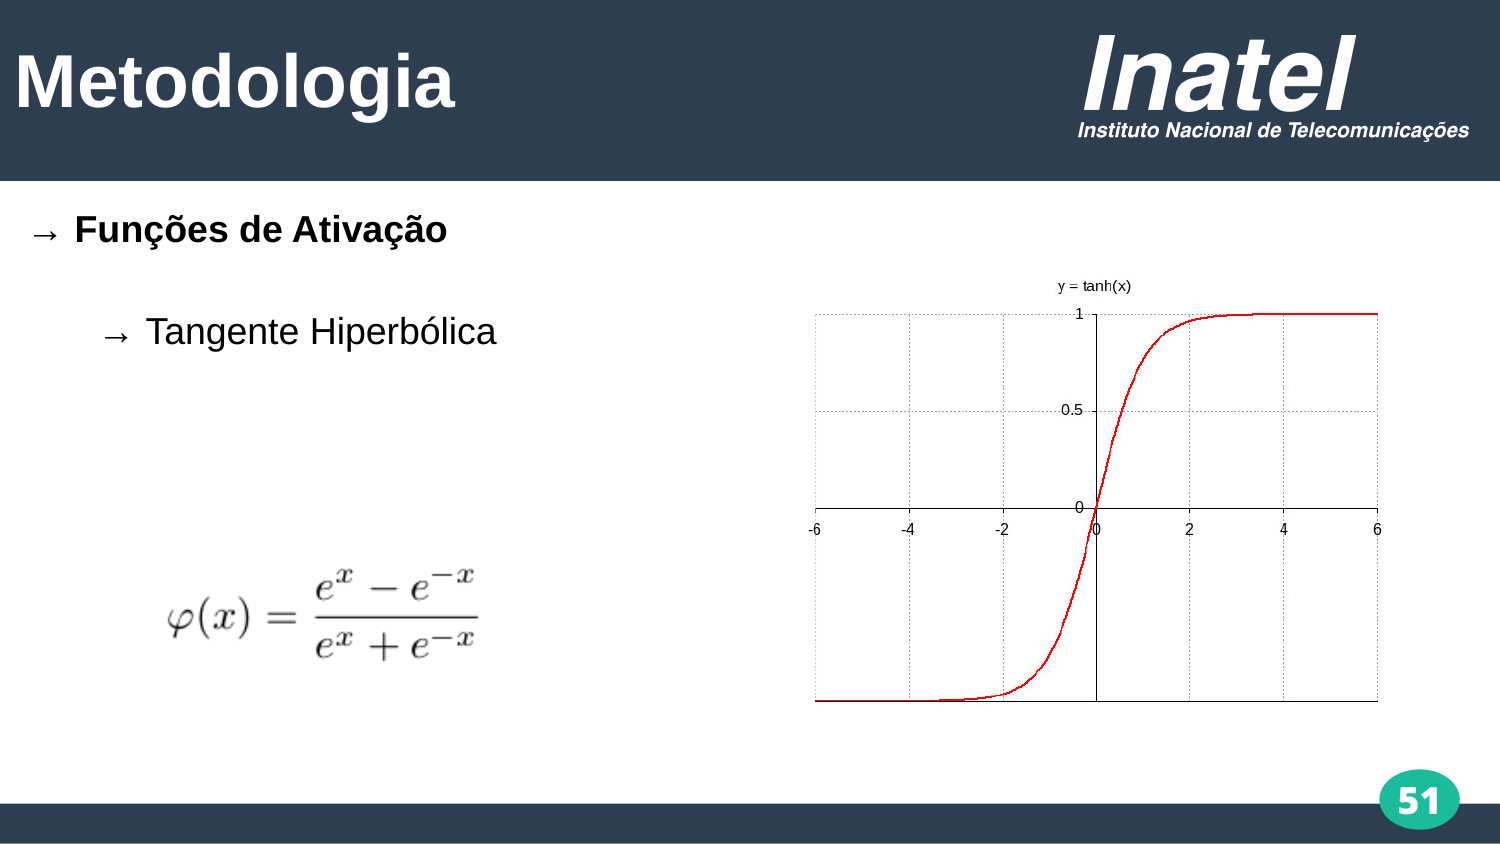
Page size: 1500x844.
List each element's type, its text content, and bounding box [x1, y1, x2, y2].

text_box Metodologia [0, 27, 1063, 136]
picture [1078, 35, 1469, 142]
text_box → Tangente Hiperbólica [82, 303, 512, 361]
text_box → Funções de Ativação [11, 200, 1477, 258]
picture [791, 259, 1406, 721]
picture [73, 537, 567, 668]
